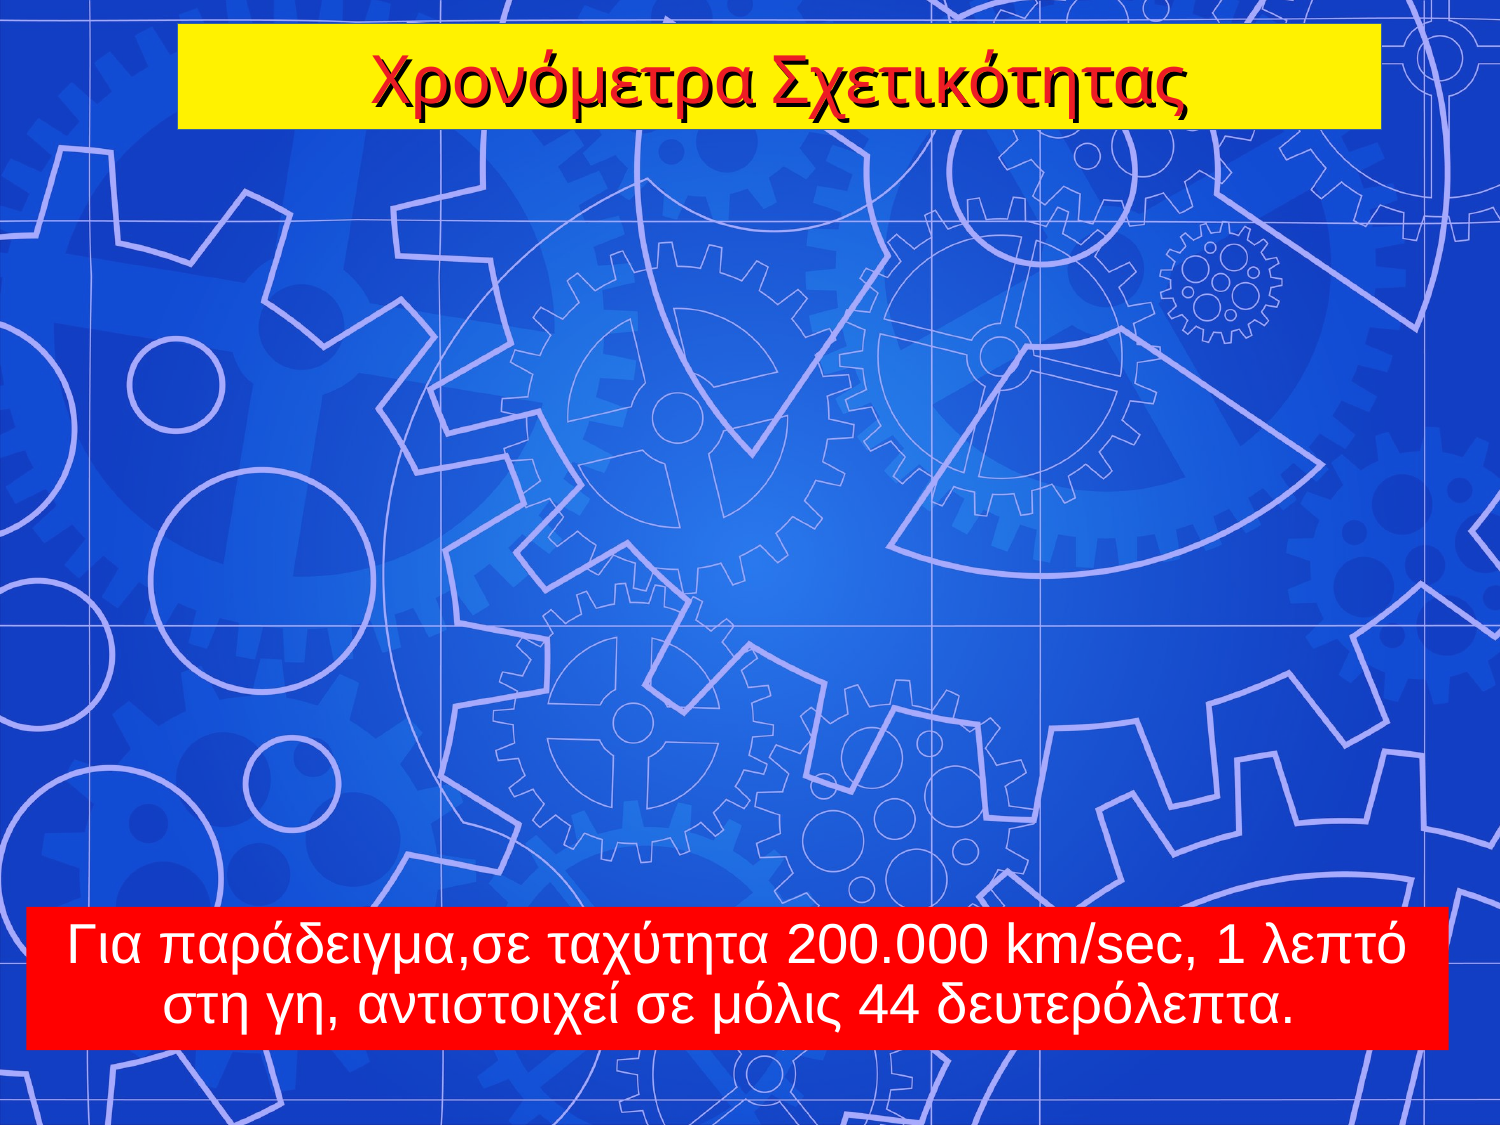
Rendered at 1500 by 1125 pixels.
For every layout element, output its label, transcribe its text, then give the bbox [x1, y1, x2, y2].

list Για παράδειγμα,σε ταχύτητα 200.000 km/sec, 1 λεπτό στη γη, αντιστοιχεί σε μόλις 44 δευτερόλεπτα. [26, 906, 1449, 1051]
text_box Χρονόμετρα Σχετικότητας [177, 23, 1382, 130]
